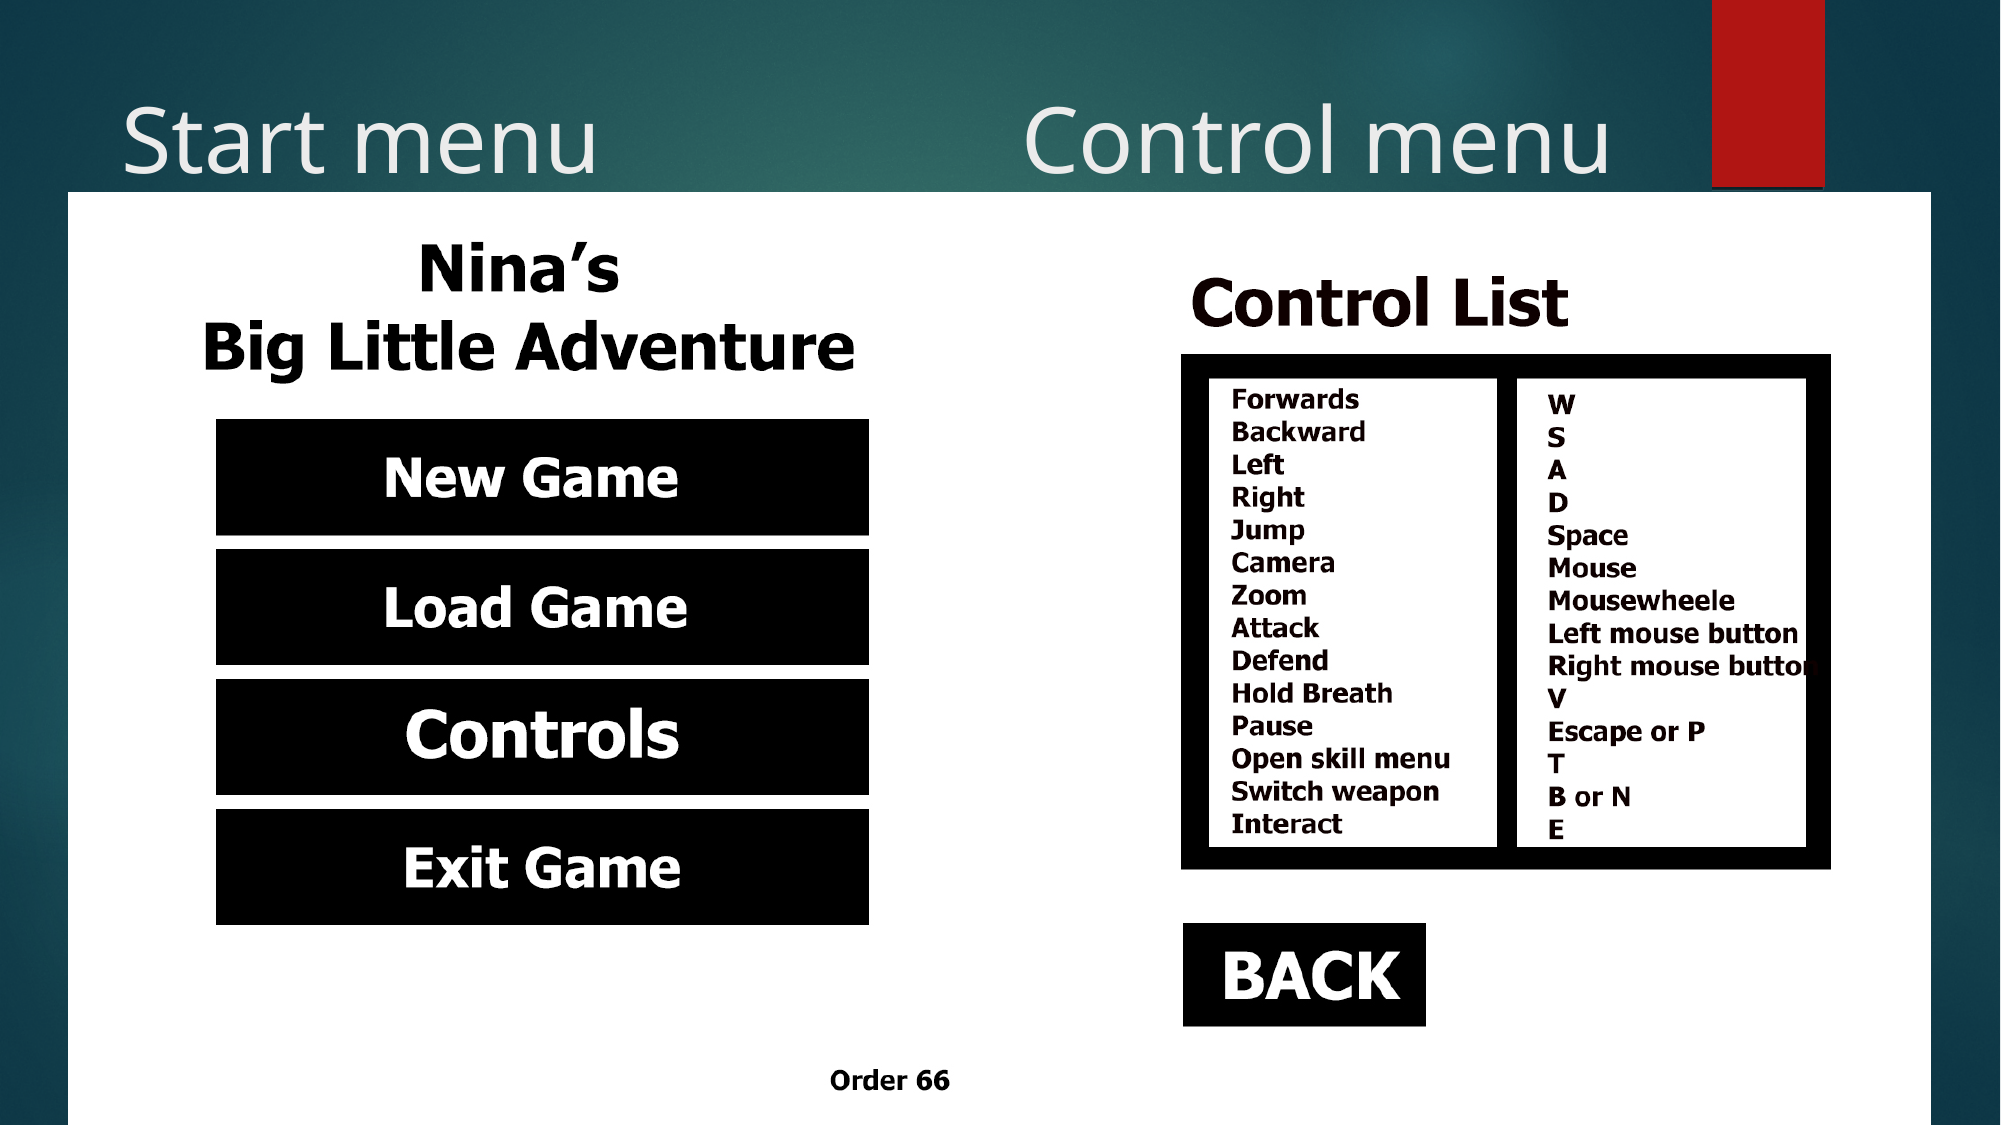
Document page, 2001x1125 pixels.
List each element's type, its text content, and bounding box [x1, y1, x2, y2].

picture [68, 192, 1931, 1125]
title Start menu Control menu [106, 74, 1809, 192]
